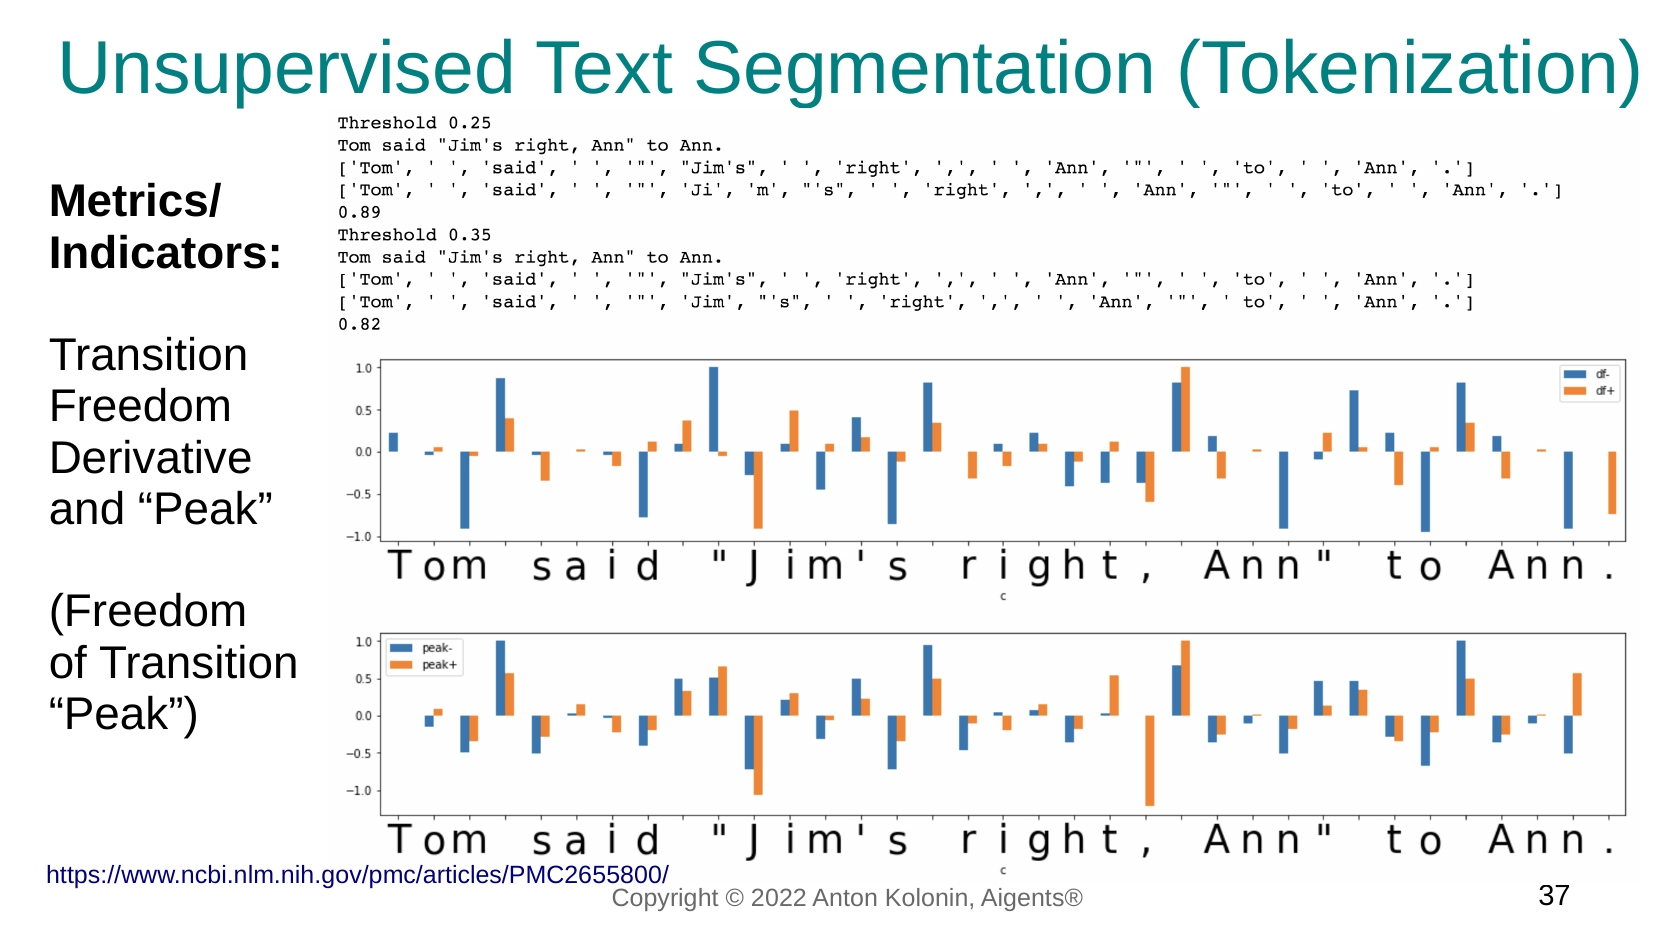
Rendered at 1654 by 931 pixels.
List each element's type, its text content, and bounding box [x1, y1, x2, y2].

text_box https://www.ncbi.nlm.nih.gov/pmc/articles/PMC2655800/ [31, 853, 791, 901]
text_box Metrics/ Indicators: Transition Freedom Derivative and “Peak” (Freedom of Transition “Peak”) [33, 167, 314, 853]
picture [326, 108, 1641, 885]
text_box Unsupervised Text Segmentation (Tokenization) [0, 0, 1653, 135]
